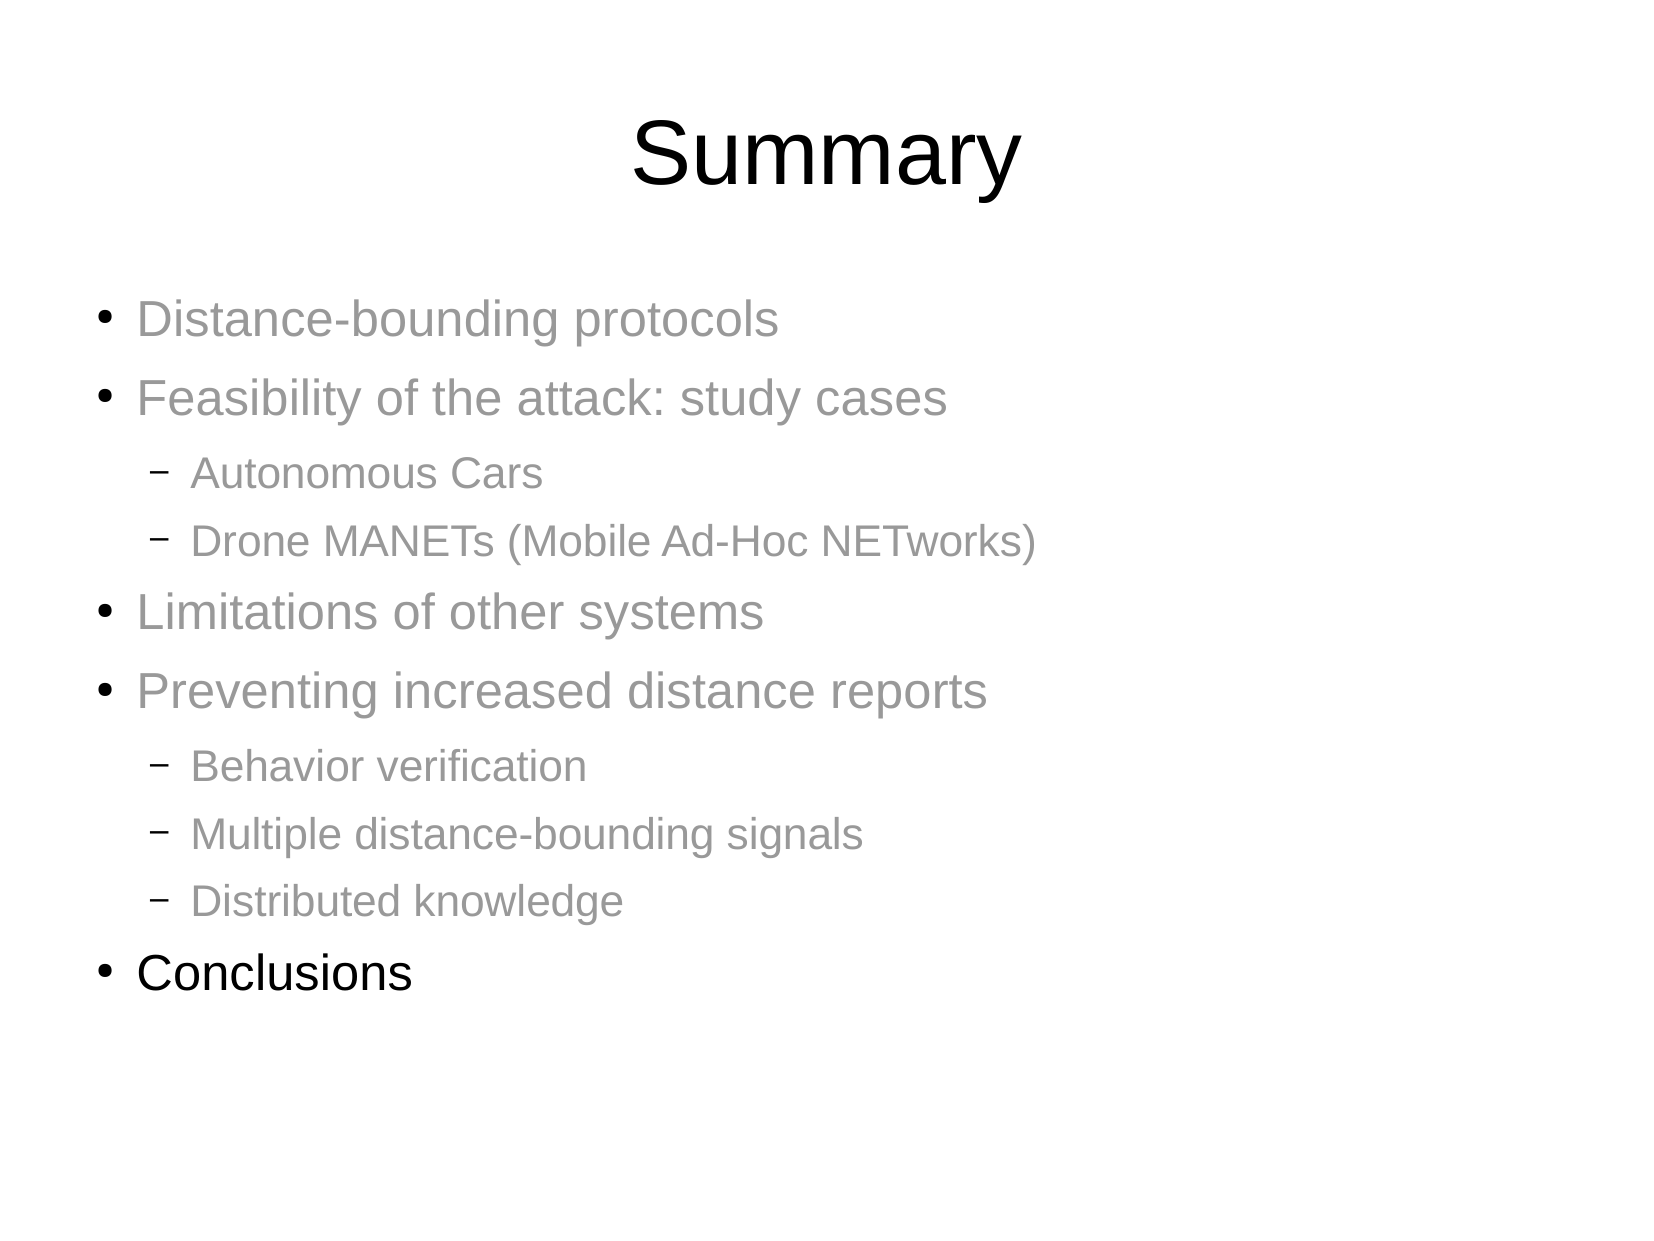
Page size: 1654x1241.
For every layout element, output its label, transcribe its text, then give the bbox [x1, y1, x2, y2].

list Distance-bounding protocols Feasibility of the attack: study cases Autonomous Cars Drone MANETs (Mobile Ad-Hoc NETworks) Limitations of other systems Preventing increased distance reports Behavior verification Multiple distance-bounding signals Distributed knowledge Conclusions [82, 290, 1571, 1010]
title Summary [82, 49, 1571, 257]
